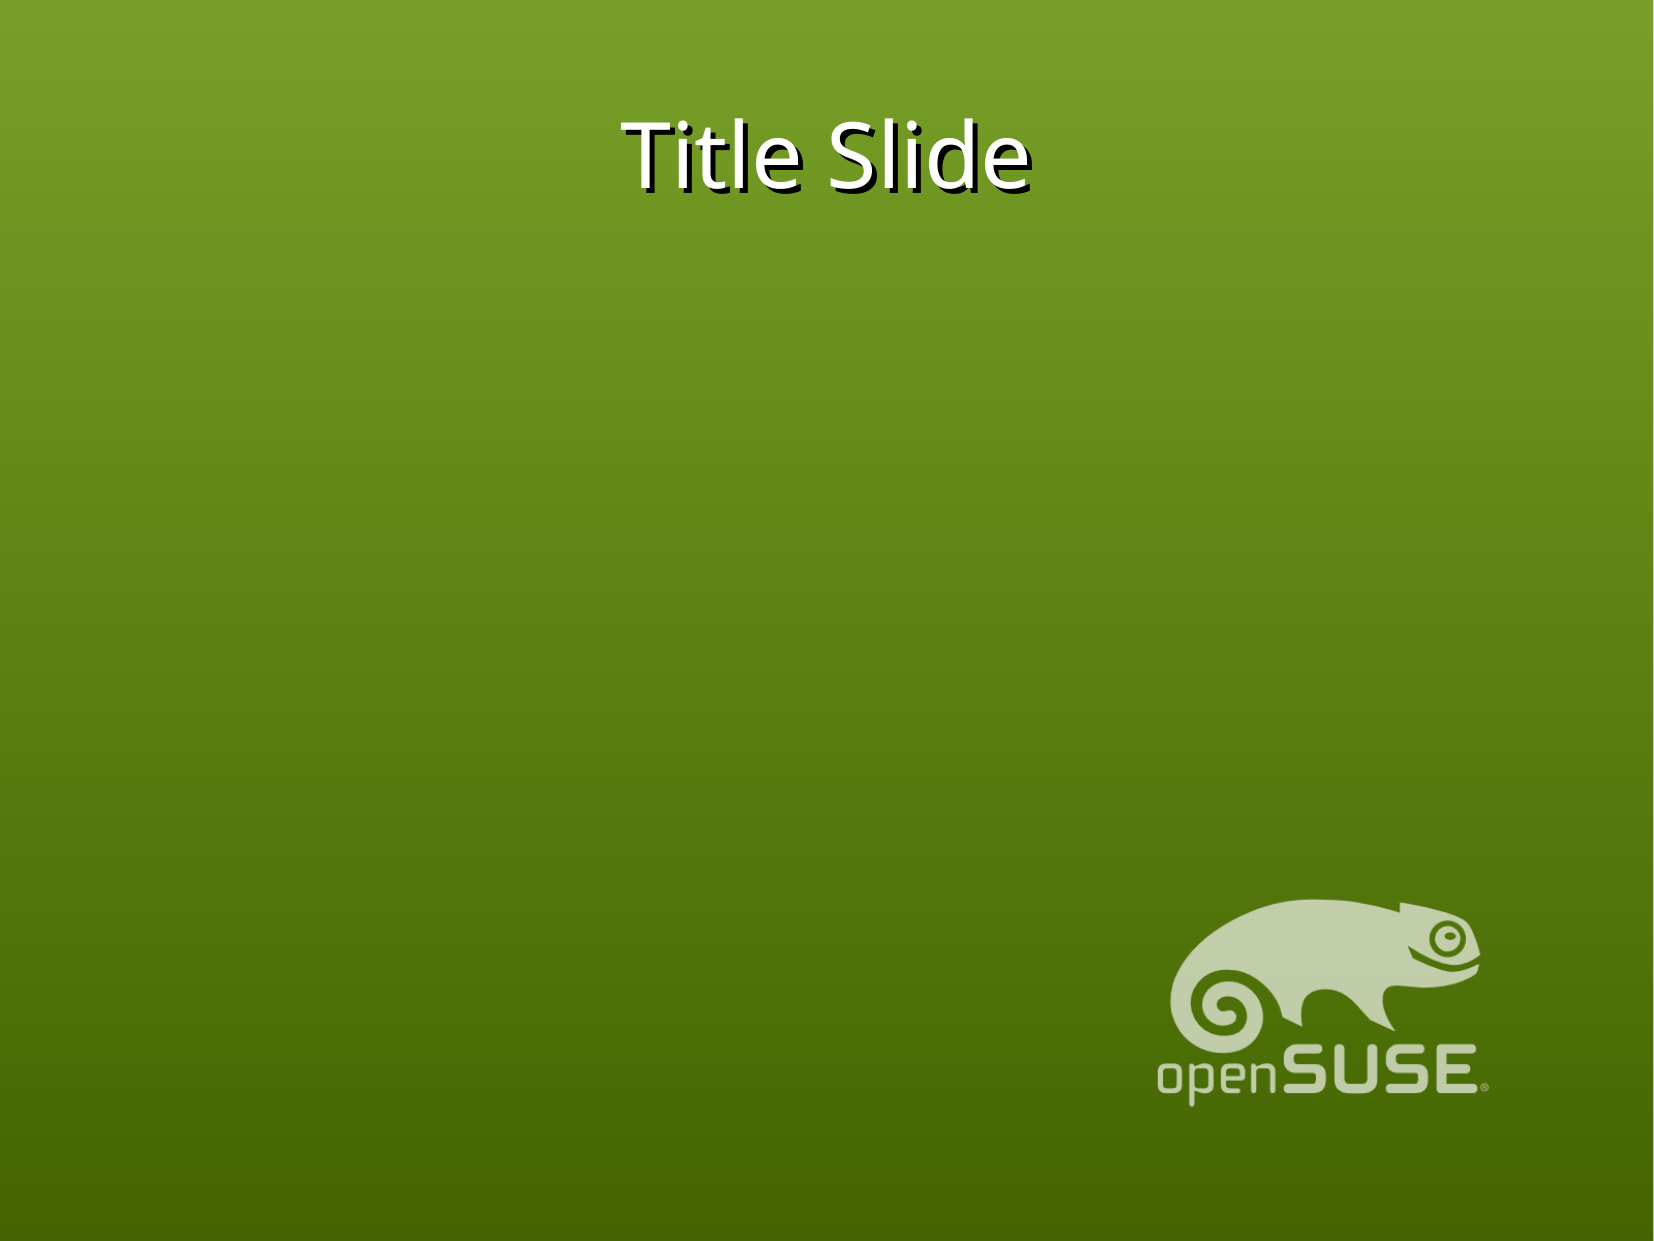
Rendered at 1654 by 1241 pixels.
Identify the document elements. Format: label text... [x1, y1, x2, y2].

picture [0, 0, 1654, 1241]
title Title Slide [82, 49, 1571, 257]
